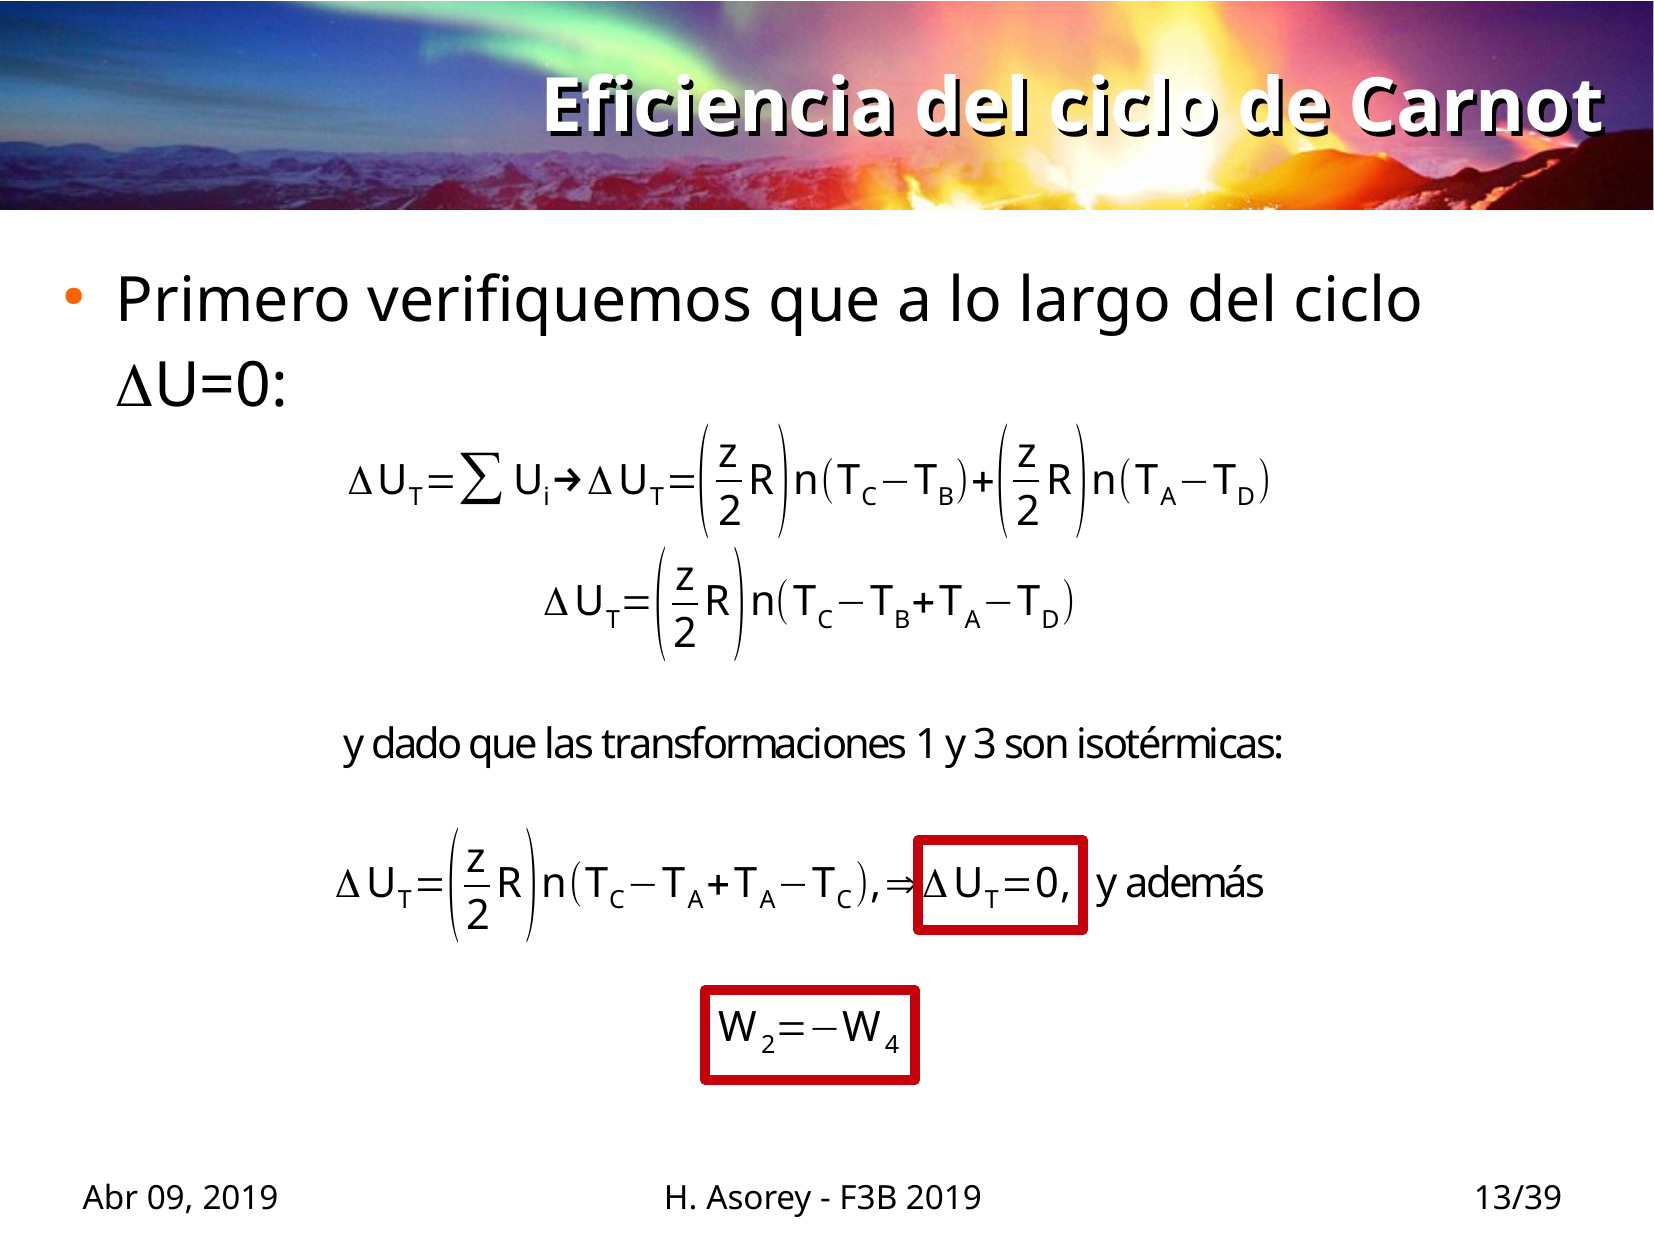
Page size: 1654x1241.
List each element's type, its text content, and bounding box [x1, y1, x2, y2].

picture [0, 1, 1654, 210]
chart [327, 421, 1290, 1060]
chart [710, 995, 910, 1060]
title Eficiencia del ciclo de Carnot [45, 15, 1606, 191]
list Primero verifiquemos que a lo largo del ciclo DU=0: [45, 255, 1606, 1156]
